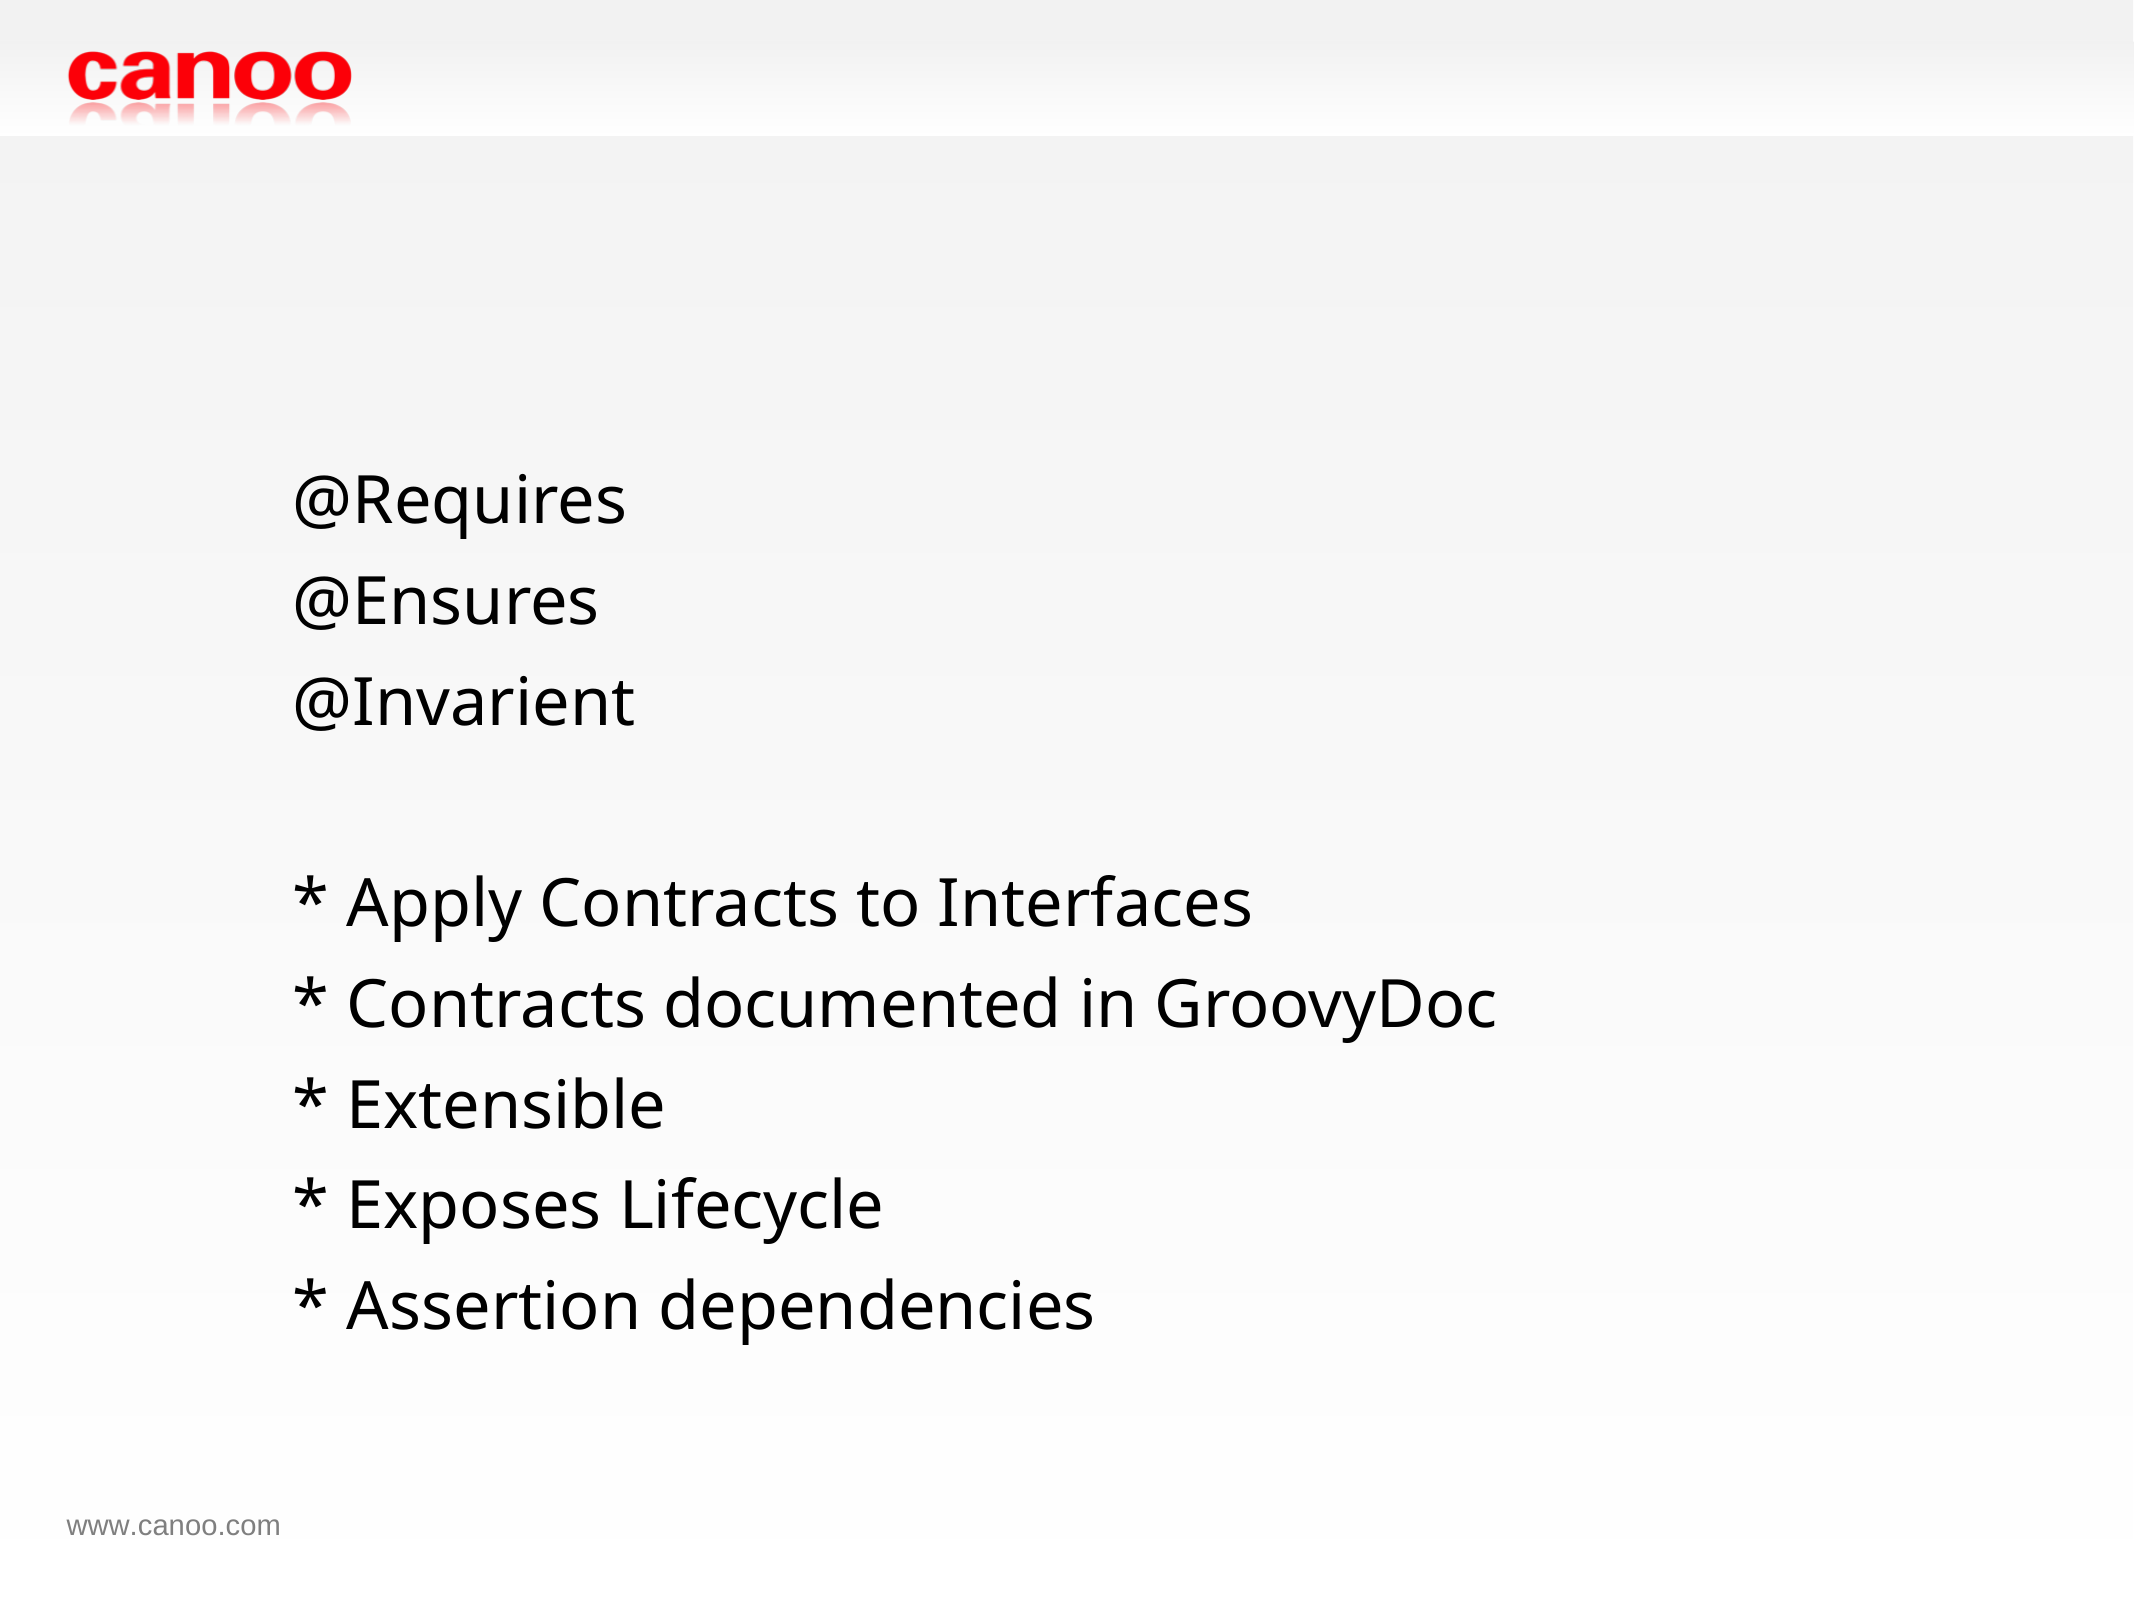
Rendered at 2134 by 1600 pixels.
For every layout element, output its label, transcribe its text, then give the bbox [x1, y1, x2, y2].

subtitle @Requires @Ensures @Invarient * Apply Contracts to Interfaces * Contracts documented in GroovyDoc * Extensible * Exposes Lifecycle * Assertion dependencies [292, 337, 1841, 1463]
picture [65, 48, 353, 154]
